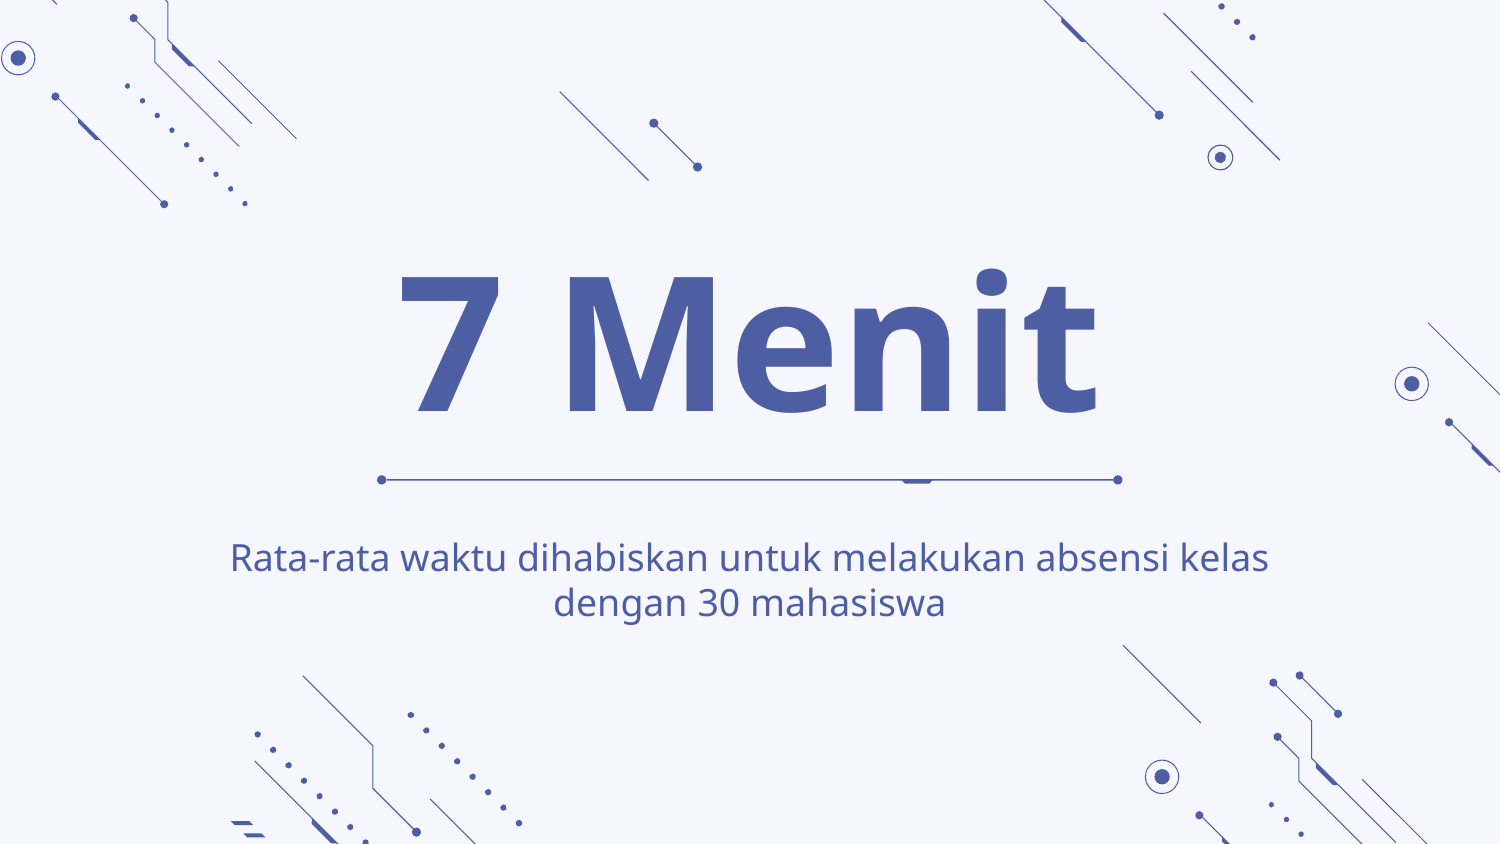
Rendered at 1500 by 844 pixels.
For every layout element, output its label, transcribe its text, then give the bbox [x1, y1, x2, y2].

text_box [1445, 418, 1500, 473]
text_box [1394, 366, 1429, 402]
text_box [1113, 475, 1123, 485]
text_box [559, 91, 649, 181]
subtitle Rata-rata waktu dihabiskan untuk melakukan absensi kelas dengan 30 mahasiswa [207, 534, 1293, 620]
title 7 Menit [207, 223, 1293, 455]
text_box [649, 118, 703, 172]
text_box [1427, 322, 1500, 396]
text_box [377, 475, 387, 485]
